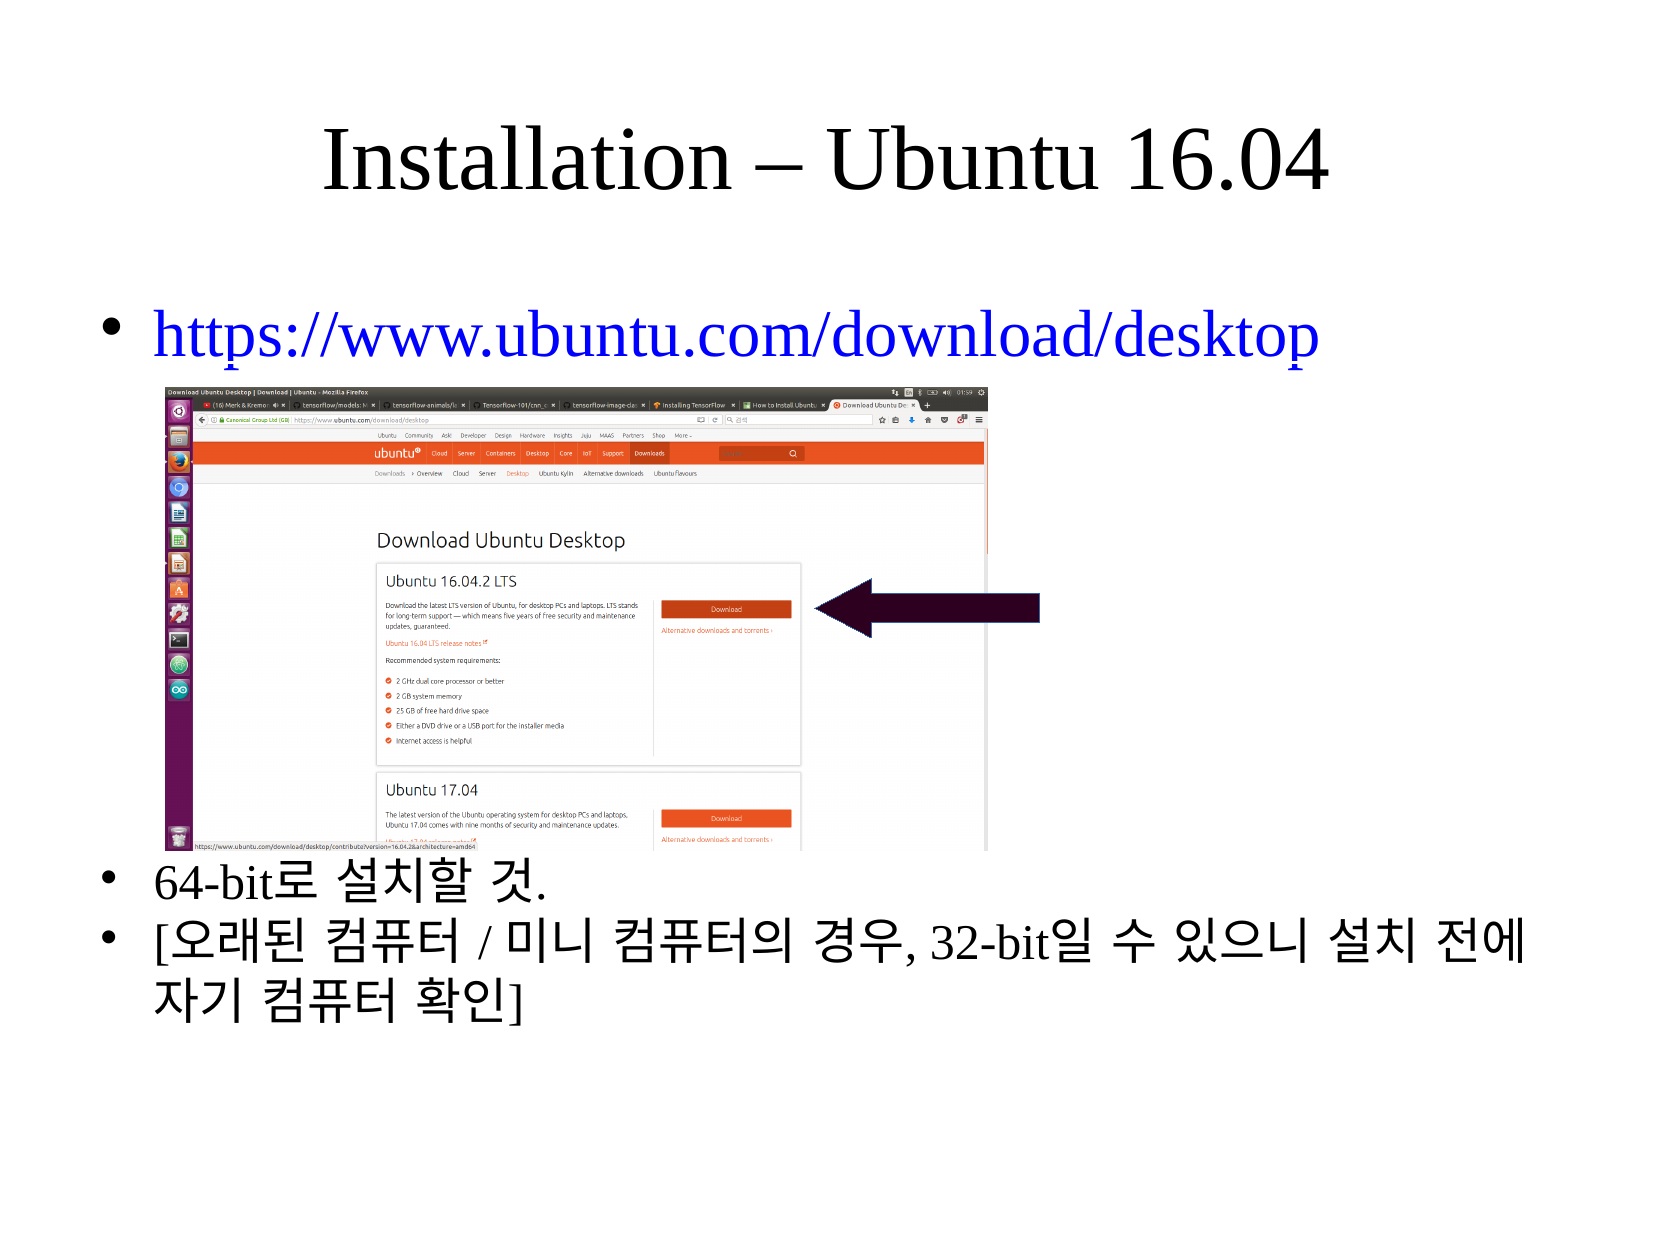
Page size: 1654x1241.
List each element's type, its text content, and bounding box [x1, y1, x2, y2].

picture [165, 387, 988, 851]
text_box https://www.ubuntu.com/download/desktop 64-bit로 설치할 것. [오래된 컴퓨터 / 미니 컴퓨터의 경우, 32-bit일 수 있으니 설치 전에 자기 컴퓨터 확인] [82, 290, 1571, 1010]
text_box [814, 578, 1040, 638]
text_box Installation – Ubuntu 16.04 [82, 49, 1571, 257]
